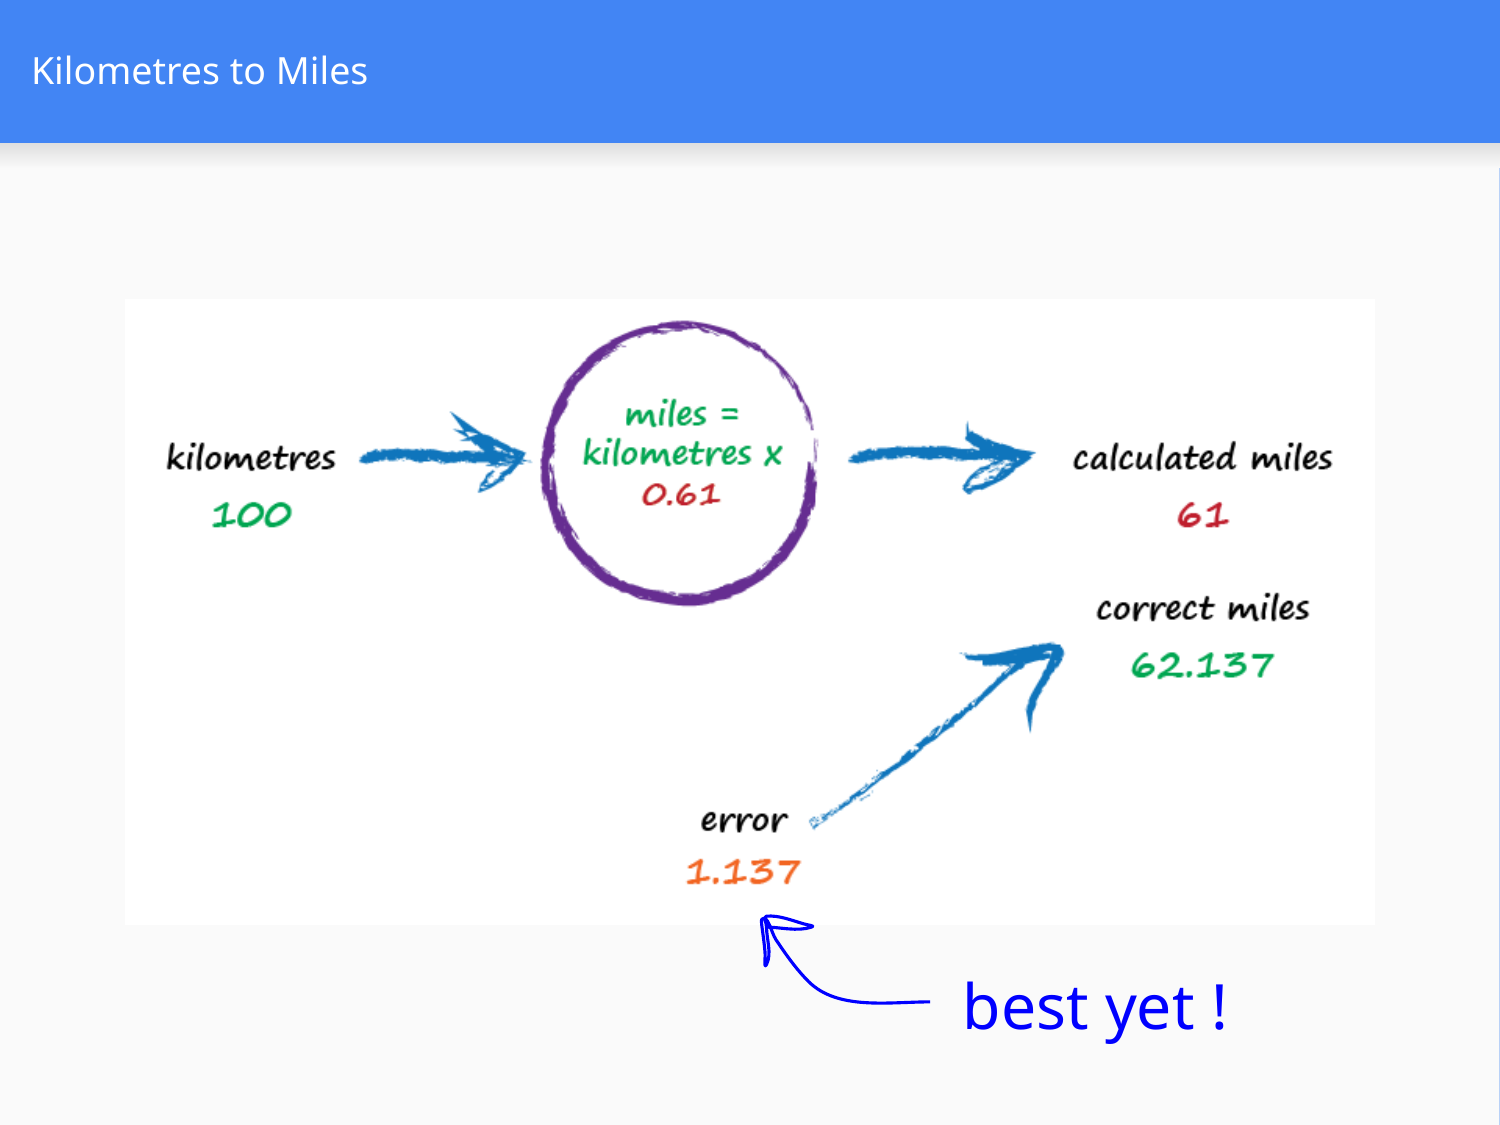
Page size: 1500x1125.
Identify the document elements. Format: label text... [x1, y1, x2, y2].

title Kilometres to Miles [16, 3, 1464, 136]
picture [768, 918, 798, 925]
picture [125, 299, 1375, 925]
text_box best yet ! [937, 952, 1253, 1037]
